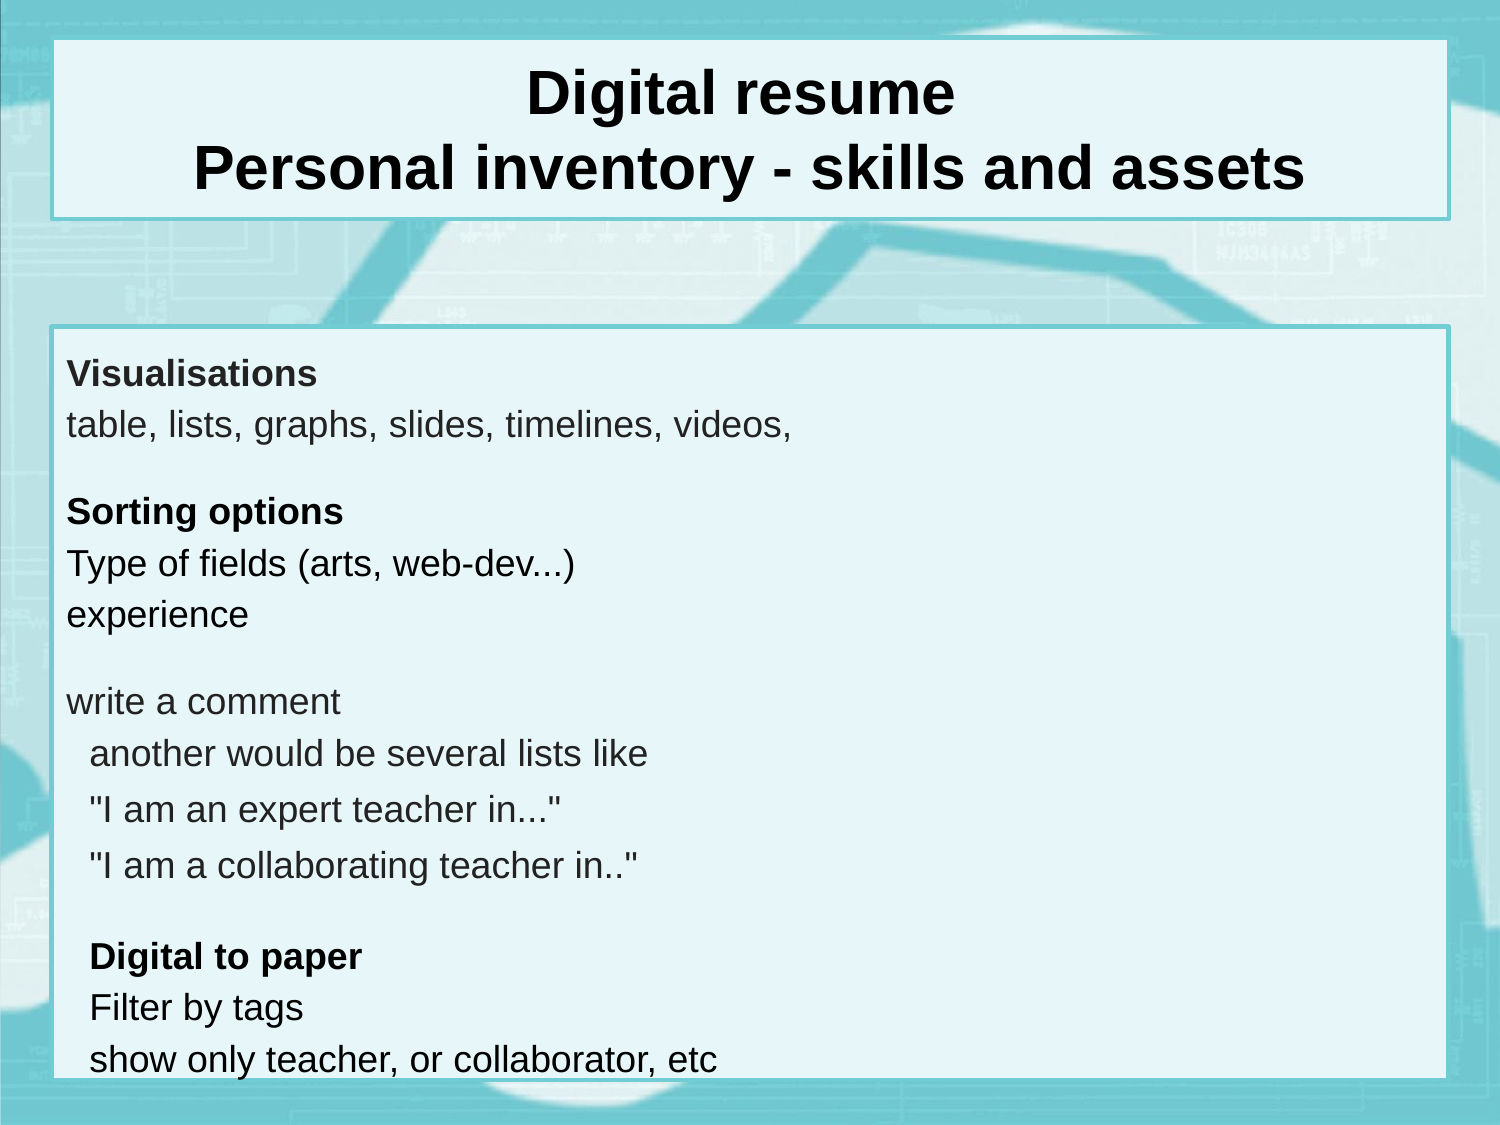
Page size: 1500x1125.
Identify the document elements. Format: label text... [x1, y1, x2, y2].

text_box Visualisations table, lists, graphs, slides, timelines, videos, Sorting options Type of fields (arts, web-dev...) experience write a comment another would be several lists like "I am an expert teacher in..." "I am a collaborating teacher in.." Digital to paper Filter by tags show only teacher, or collaborator, etc [51, 326, 1449, 1081]
text_box Digital resume Personal inventory - skills and assets [51, 37, 1449, 220]
text_box [0, 0, 1500, 1125]
